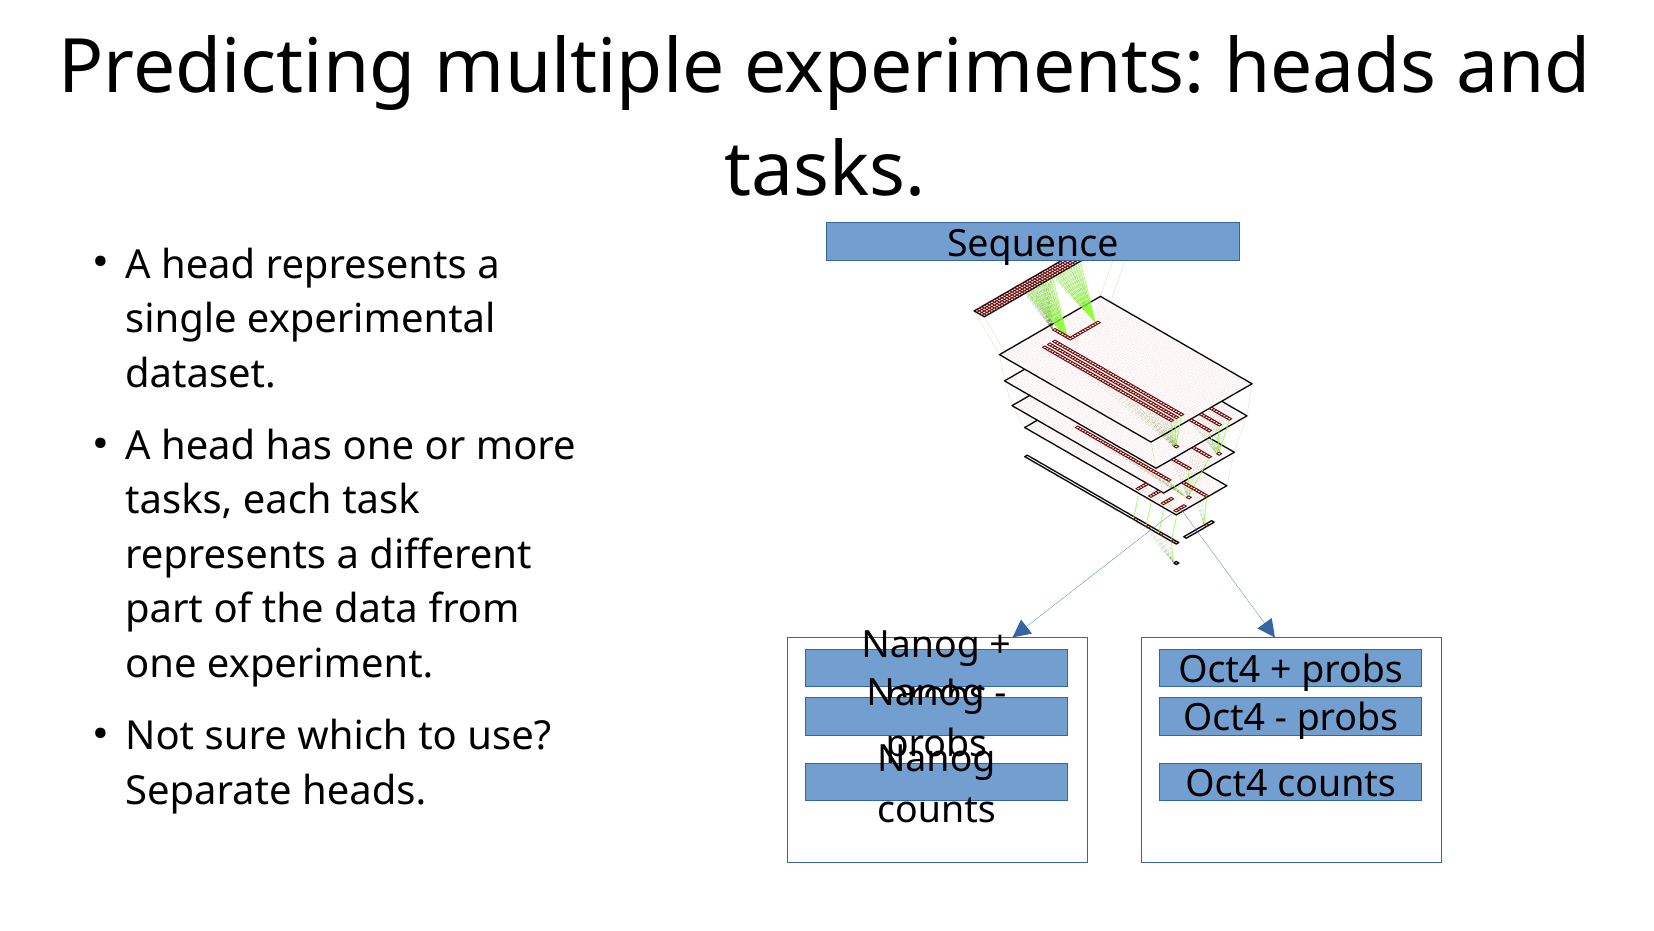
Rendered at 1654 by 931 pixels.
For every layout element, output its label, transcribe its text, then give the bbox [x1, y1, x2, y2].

picture [956, 191, 1270, 597]
text_box Sequence [993, 238, 1005, 254]
text_box Oct4 + probs [1159, 649, 1422, 687]
text_box Nanog - probs [805, 697, 1068, 736]
list A head represents a single experimental dataset. A head has one or more tasks, each task represents a different part of the data from one experiment. Not sure which to use? Separate heads. [82, 235, 601, 826]
text_box Oct4 - probs [1159, 697, 1422, 736]
text_box Oct4 counts [1159, 763, 1422, 801]
title Predicting multiple experiments: heads and tasks. [0, 29, 1651, 201]
text_box Nanog + probs [805, 649, 1068, 687]
text_box Nanog counts [805, 763, 1068, 801]
text_box Sequence [826, 222, 1240, 261]
